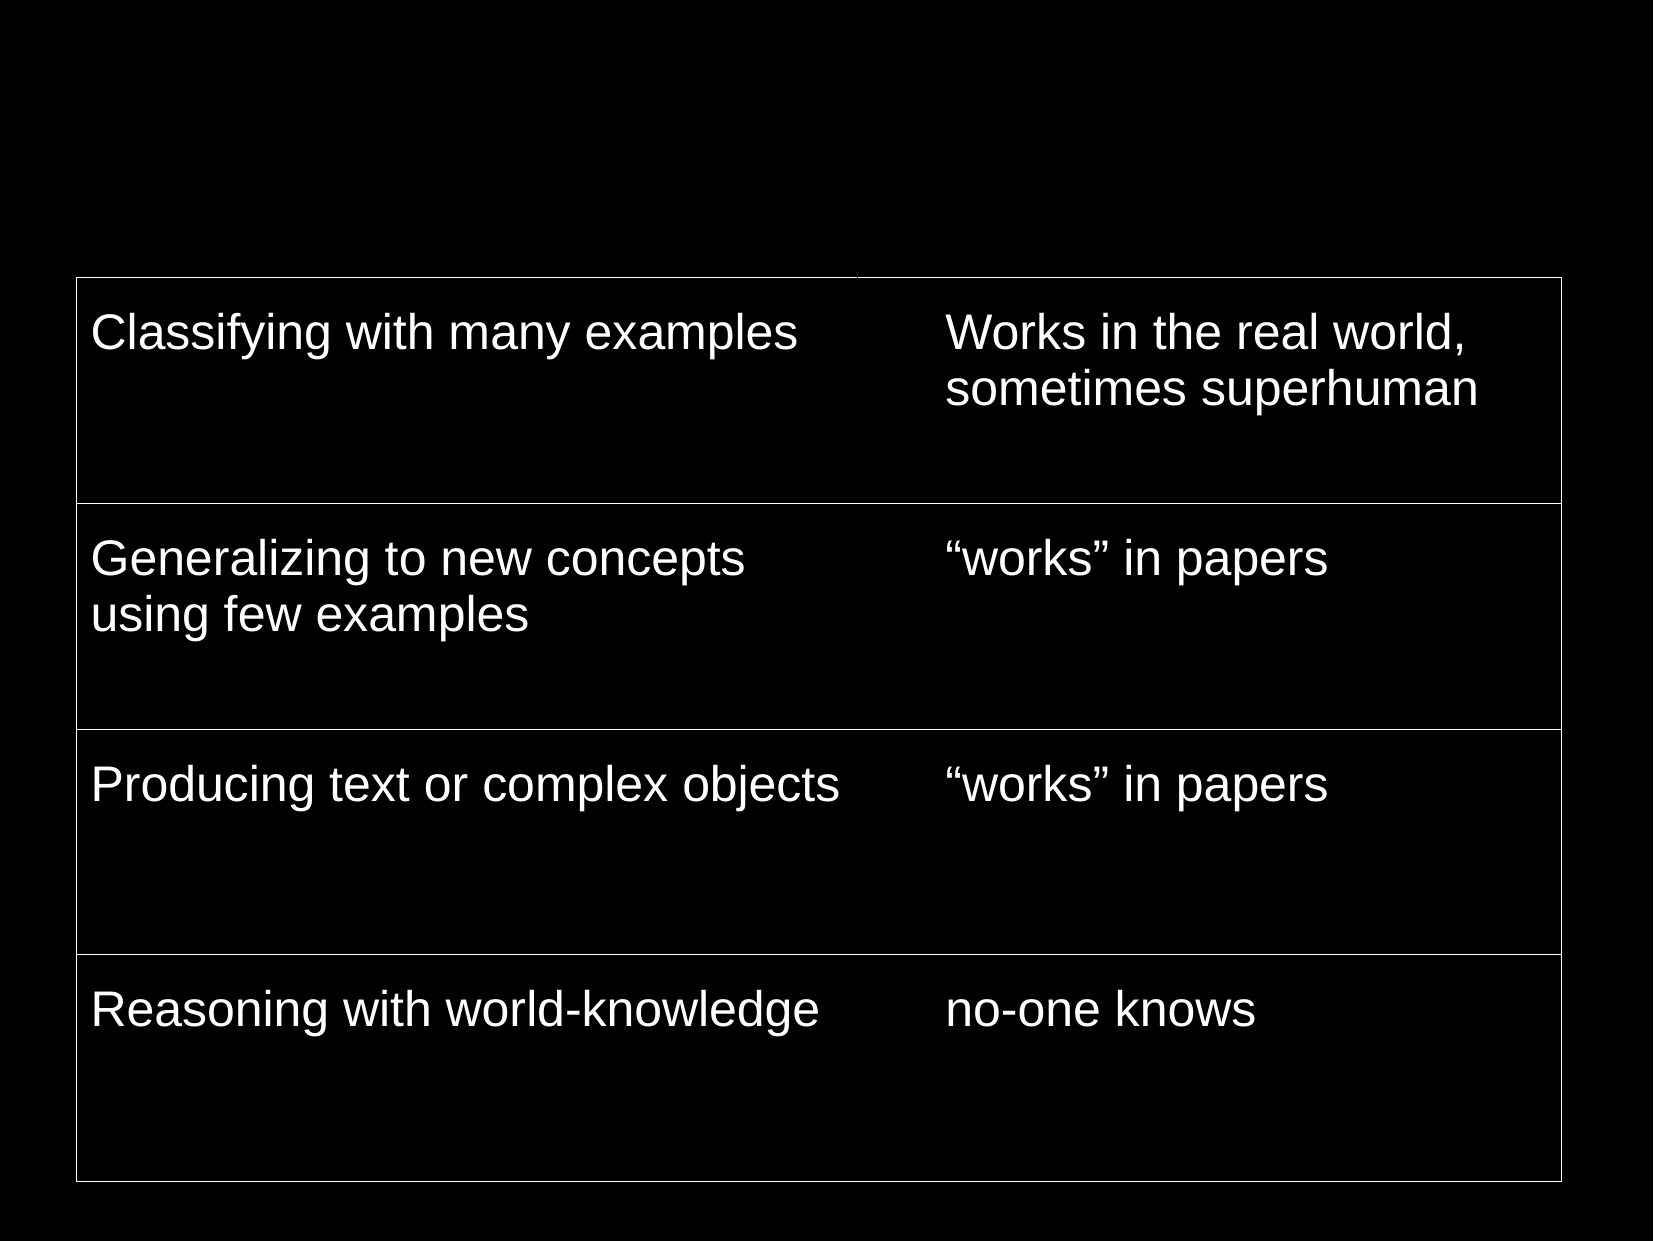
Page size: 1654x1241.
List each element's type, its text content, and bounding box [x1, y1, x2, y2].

table_cell Producing text or complex objects [77, 730, 857, 954]
table_header Classifying with many examples [77, 278, 857, 503]
table_cell “works” in papers [858, 730, 1561, 954]
table_cell Reasoning with world-knowledge [77, 955, 857, 1181]
table_cell no-one knows [858, 955, 1561, 1181]
table_header Works in the real world, sometimes superhuman [858, 278, 1561, 503]
table_cell “works” in papers [858, 504, 1561, 729]
table_cell Generalizing to new concepts using few examples [77, 504, 857, 729]
